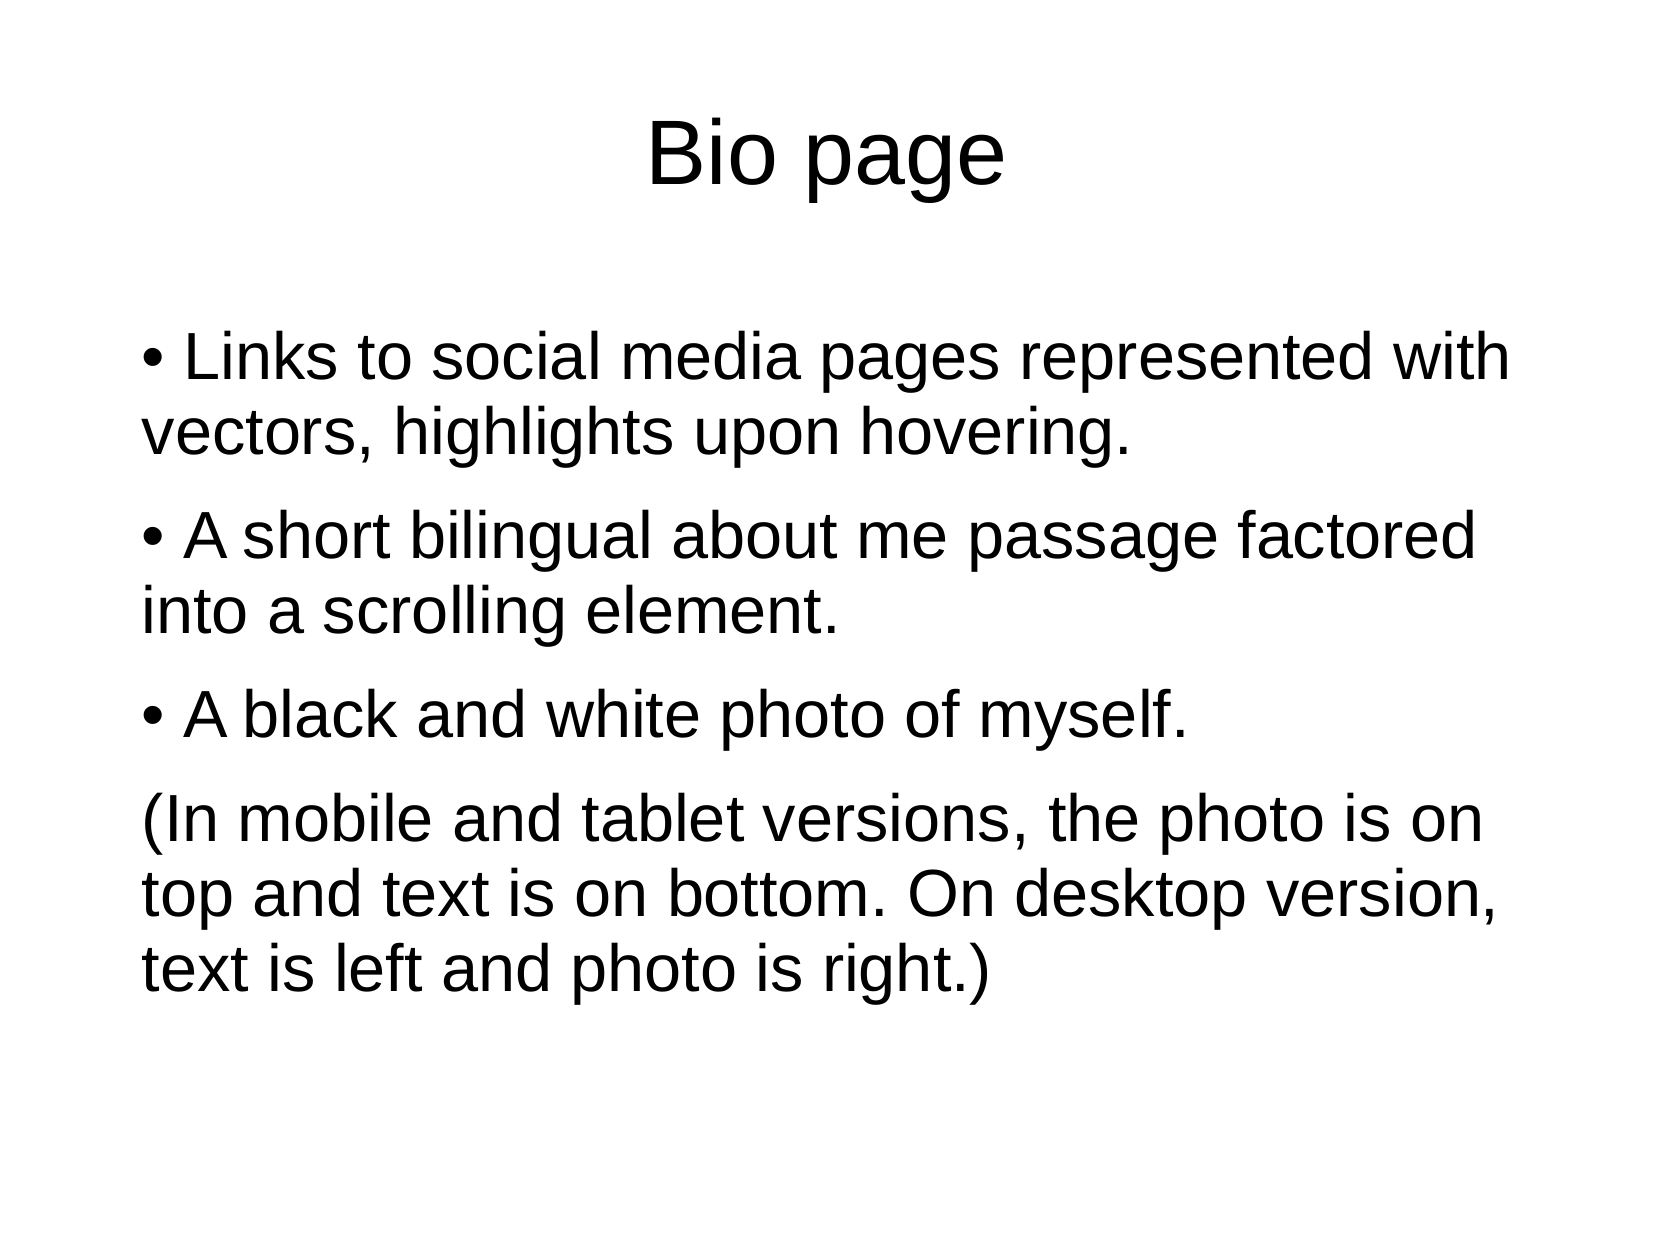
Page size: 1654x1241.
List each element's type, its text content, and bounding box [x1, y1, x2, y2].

list • Links to social media pages represented with vectors, highlights upon hovering. • A short bilingual about me passage factored into a scrolling element. • A black and white photo of myself. (In mobile and tablet versions, the photo is on top and text is on bottom. On desktop version, text is left and photo is right.) [70, 318, 1560, 1138]
title Bio page [82, 49, 1571, 257]
